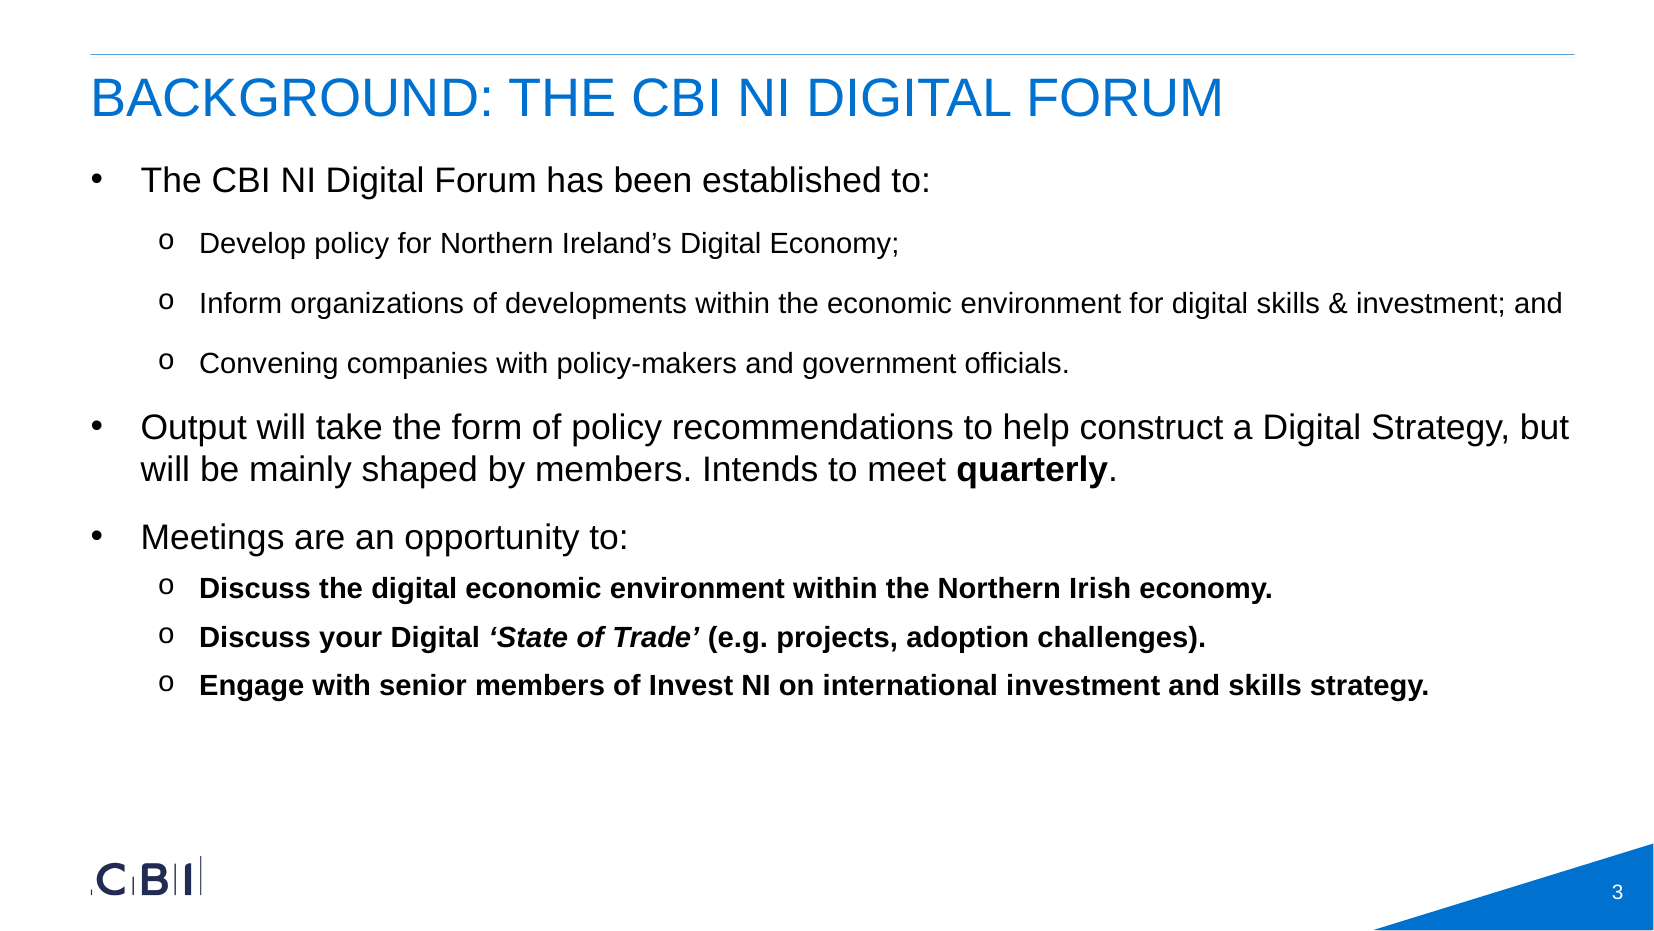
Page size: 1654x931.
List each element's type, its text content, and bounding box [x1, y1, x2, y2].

title Background: The CBI NI Digital Forum [90, 64, 1575, 156]
list The CBI NI Digital Forum has been established to: Develop policy for Northern Ireland’s Digital Economy; Inform organizations of developments within the economic environment for digital skills & investment; and Convening companies with policy-makers and government officials. Output will take the form of policy recommendations to help construct a Digital Strategy, but will be mainly shaped by members. Intends to meet quarterly. Meetings are an opportunity to: Discuss the digital economic environment within the Northern Irish economy. Discuss your Digital ‘State of Trade’ (e.g. projects, adoption challenges). Engage with senior members of Invest NI on international investment and skills strategy. [90, 156, 1575, 931]
